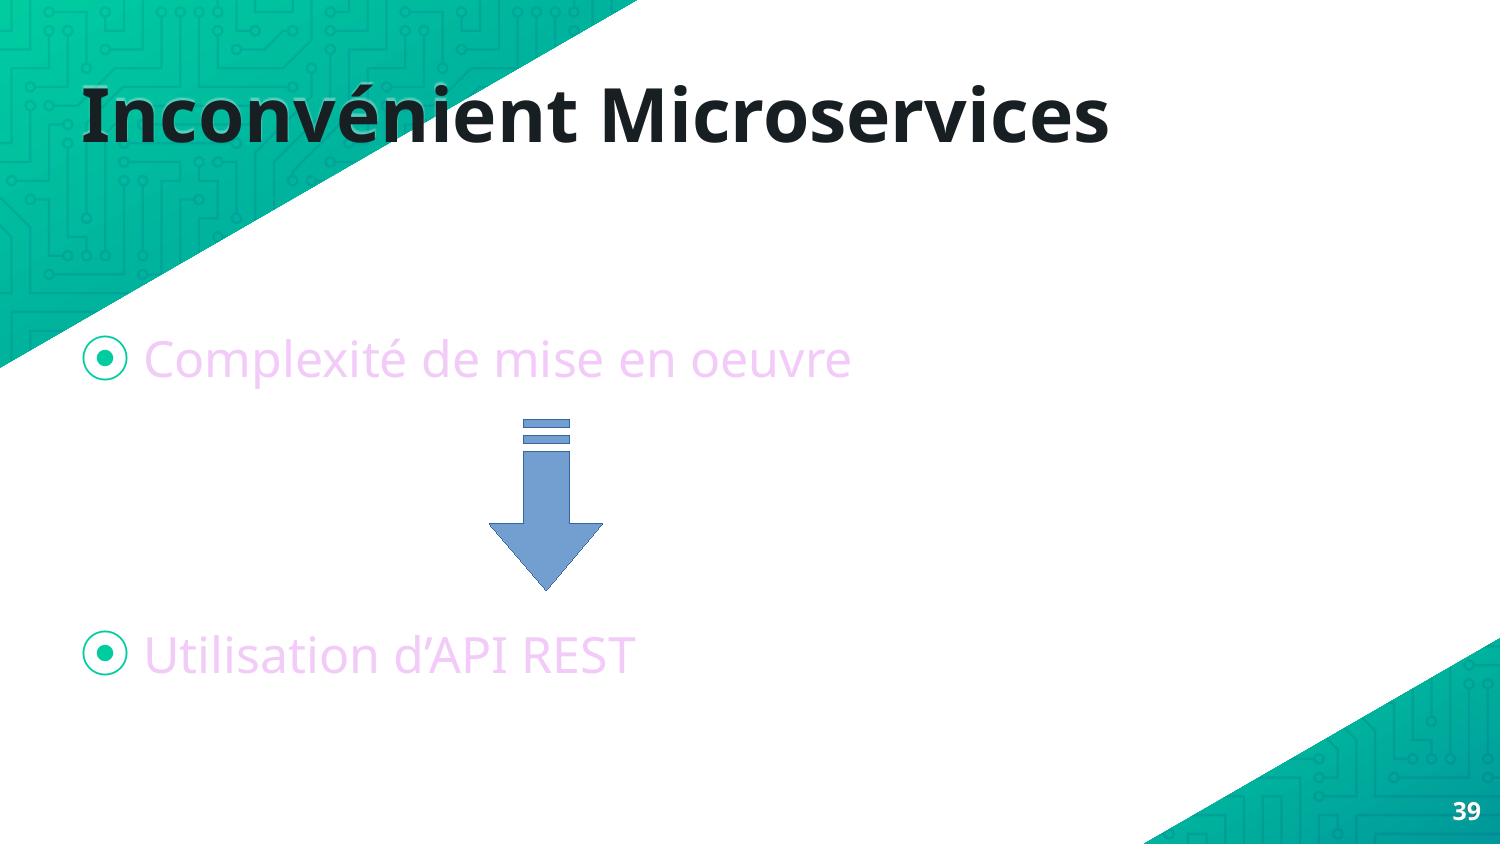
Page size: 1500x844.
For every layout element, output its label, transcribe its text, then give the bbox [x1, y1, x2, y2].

text_box [489, 451, 603, 591]
slide_number <numéro> [1391, 779, 1482, 844]
text_box [523, 419, 570, 428]
list Utilisation d’API REST [68, 614, 1288, 701]
text_box [523, 435, 570, 444]
title Inconvénient Microservices [81, 78, 1301, 160]
list Complexité de mise en oeuvre [68, 318, 1288, 406]
